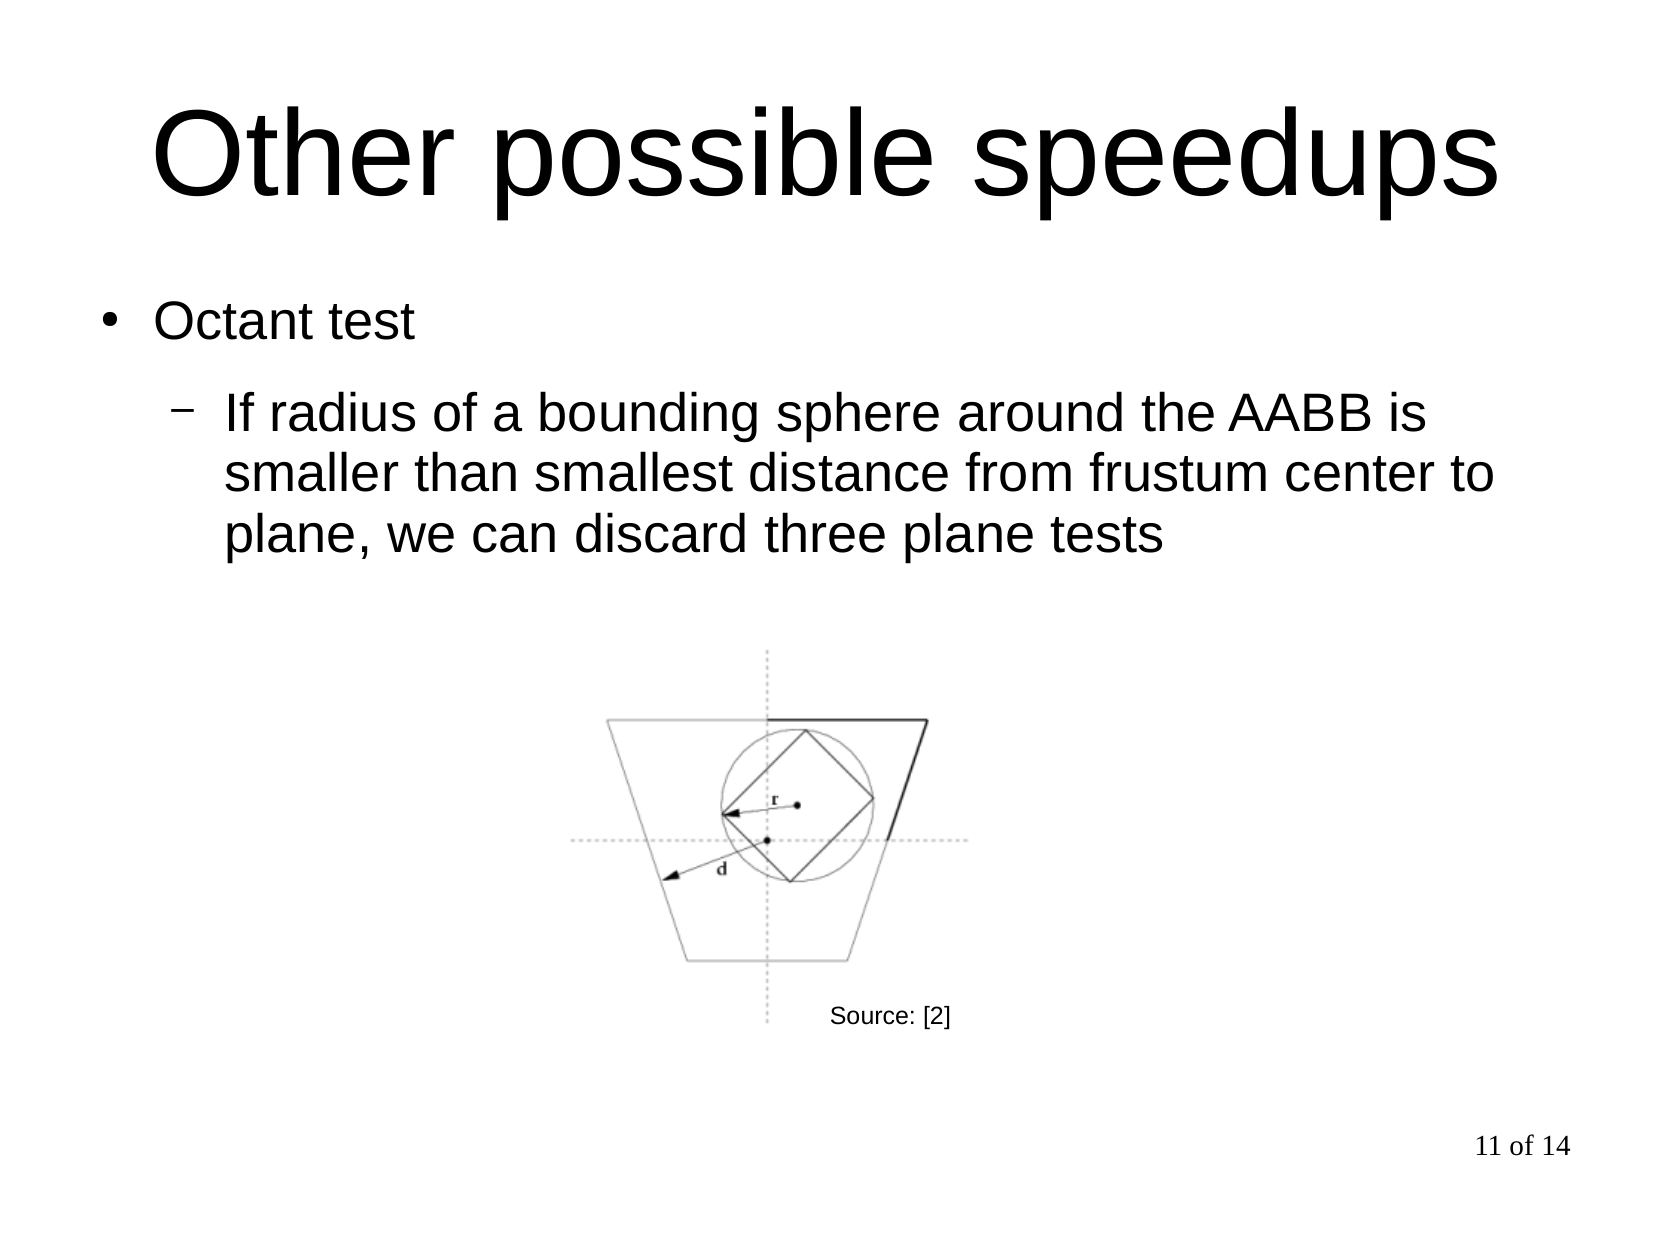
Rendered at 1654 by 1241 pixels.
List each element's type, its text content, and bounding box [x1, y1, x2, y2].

picture [566, 649, 969, 1028]
text_box Source: [2] [814, 994, 1028, 1052]
title Other possible speedups [82, 49, 1571, 257]
list Octant test If radius of a bounding sphere around the AABB is smaller than smallest distance from frustum center to plane, we can discard three plane tests [82, 290, 1571, 1010]
